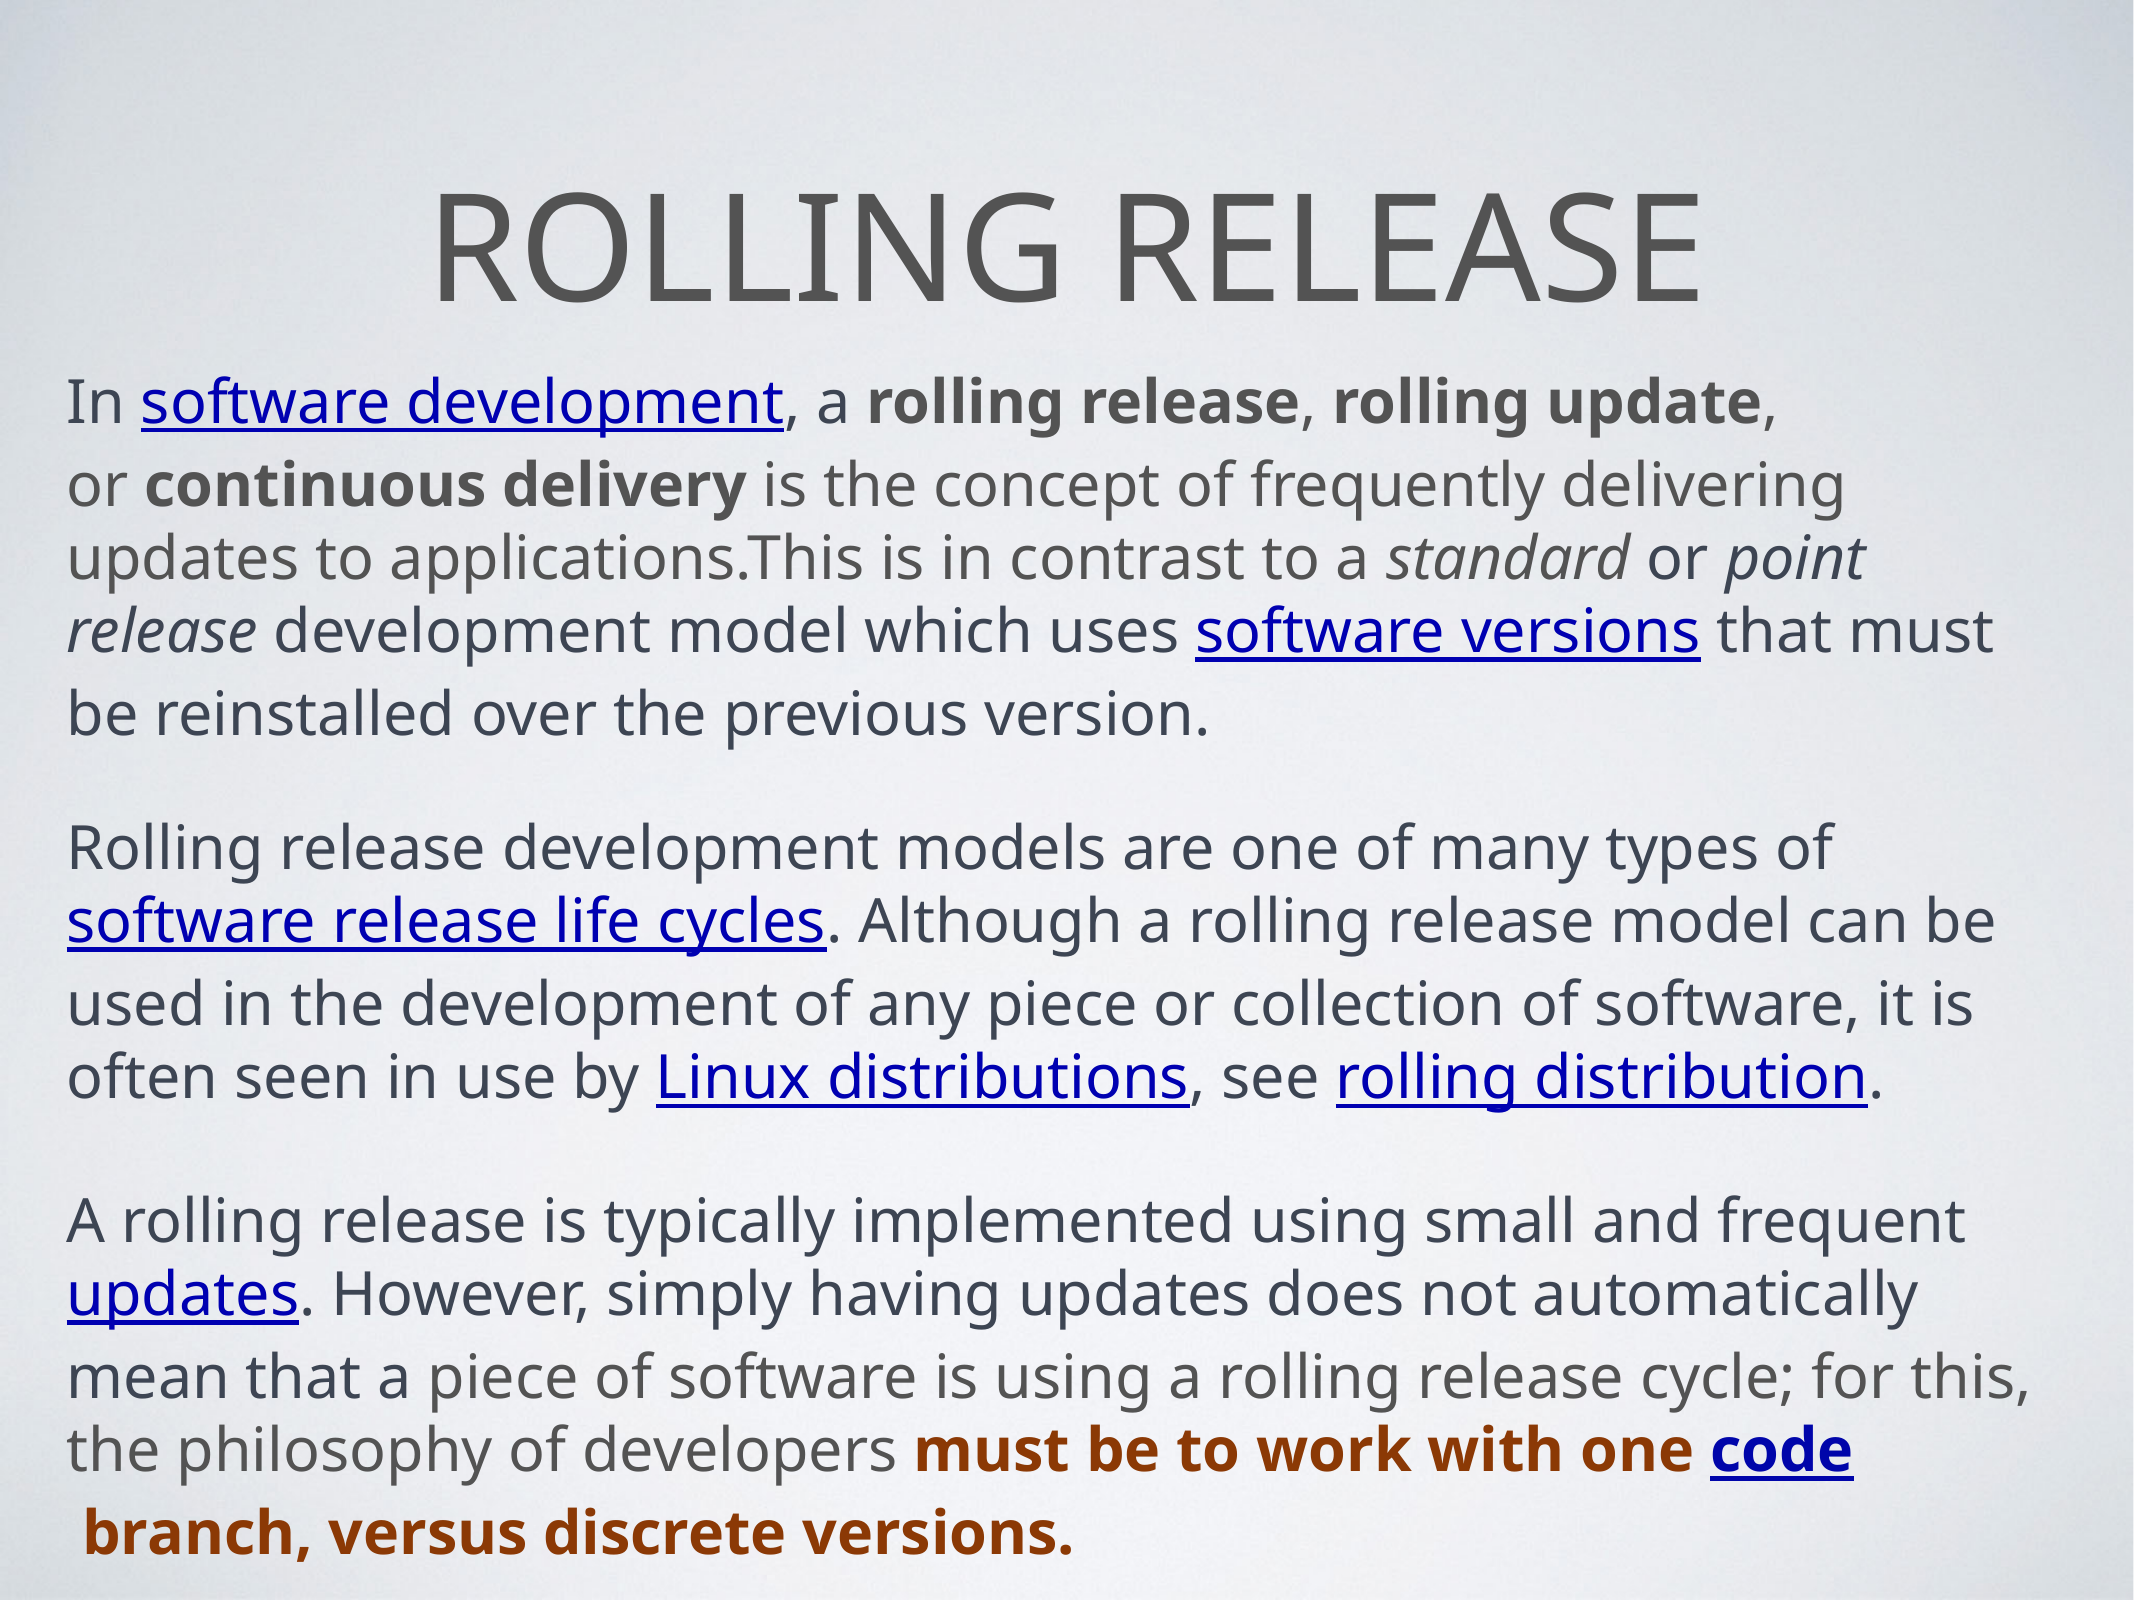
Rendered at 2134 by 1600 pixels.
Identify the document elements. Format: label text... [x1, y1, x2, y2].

picture [0, 0, 2134, 1600]
title Rolling release [58, 41, 2075, 442]
list In software development, a rolling release, rolling update, or continuous delivery is the concept of frequently delivering updates to applications.This is in contrast to a standard or point release development model which uses software versions that must be reinstalled over the previous version. Rolling release development models are one of many types of software release life cycles. Although a rolling release model can be used in the development of any piece or collection of software, it is often seen in use by Linux distributions, see rolling distribution. A rolling release is typically implemented using small and frequent updates. However, simply having updates does not automatically mean that a piece of software is using a rolling release cycle; for this, the philosophy of developers must be to work with one code branch, versus discrete versions. [58, 447, 2075, 1482]
